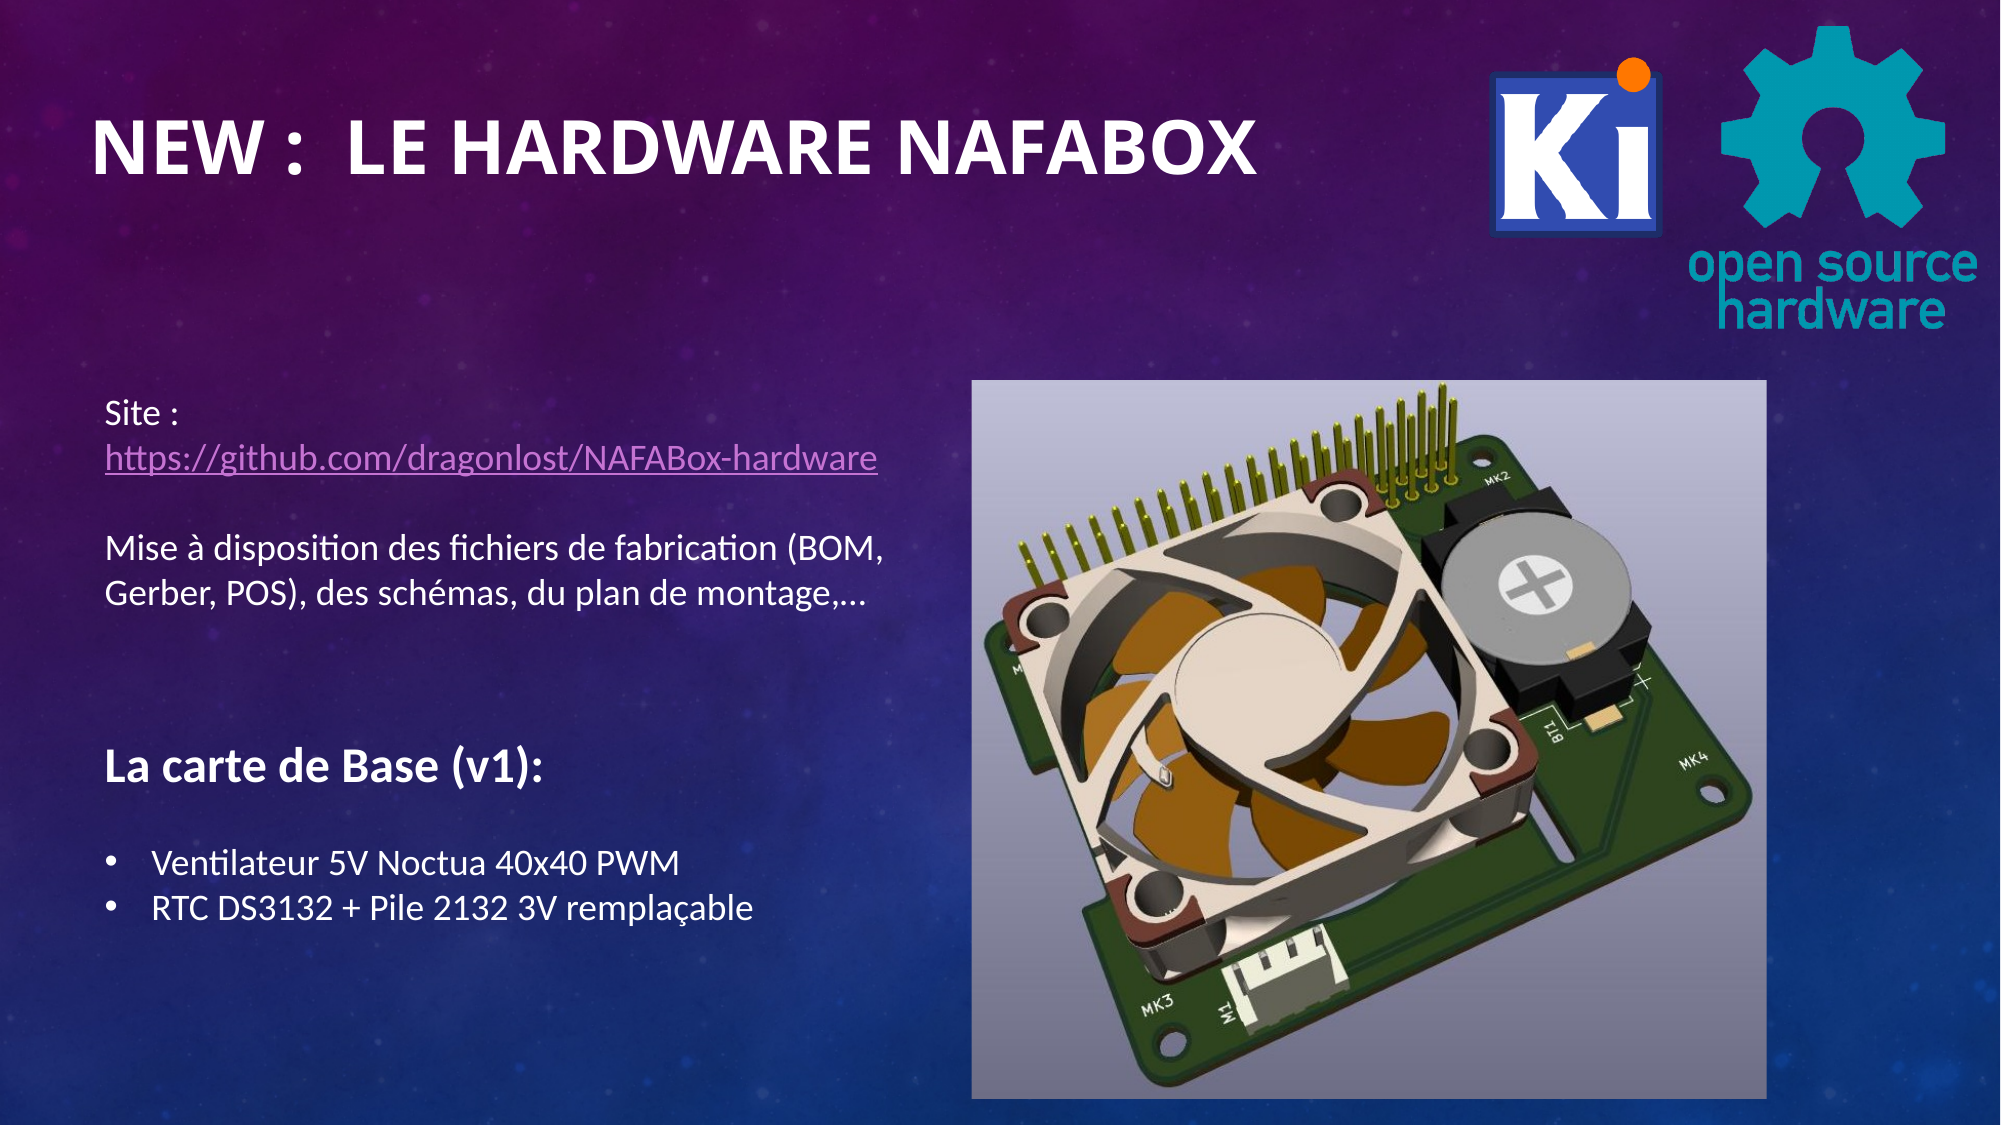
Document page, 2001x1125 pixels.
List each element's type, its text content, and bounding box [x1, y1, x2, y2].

title NEW : Le HarDware NAFABOX [89, 50, 1689, 238]
picture [0, 0, 2001, 1125]
text_box Site : https://github.com/dragonlost/NAFABox-hardware Mise à disposition des fichiers de fabrication (BOM, Gerber, POS), des schémas, du plan de montage,… La carte de Base (v1): Ventilateur 5V Noctua 40x40 PWM RTC DS3132 + Pile 2132 3V remplaçable [89, 380, 959, 981]
